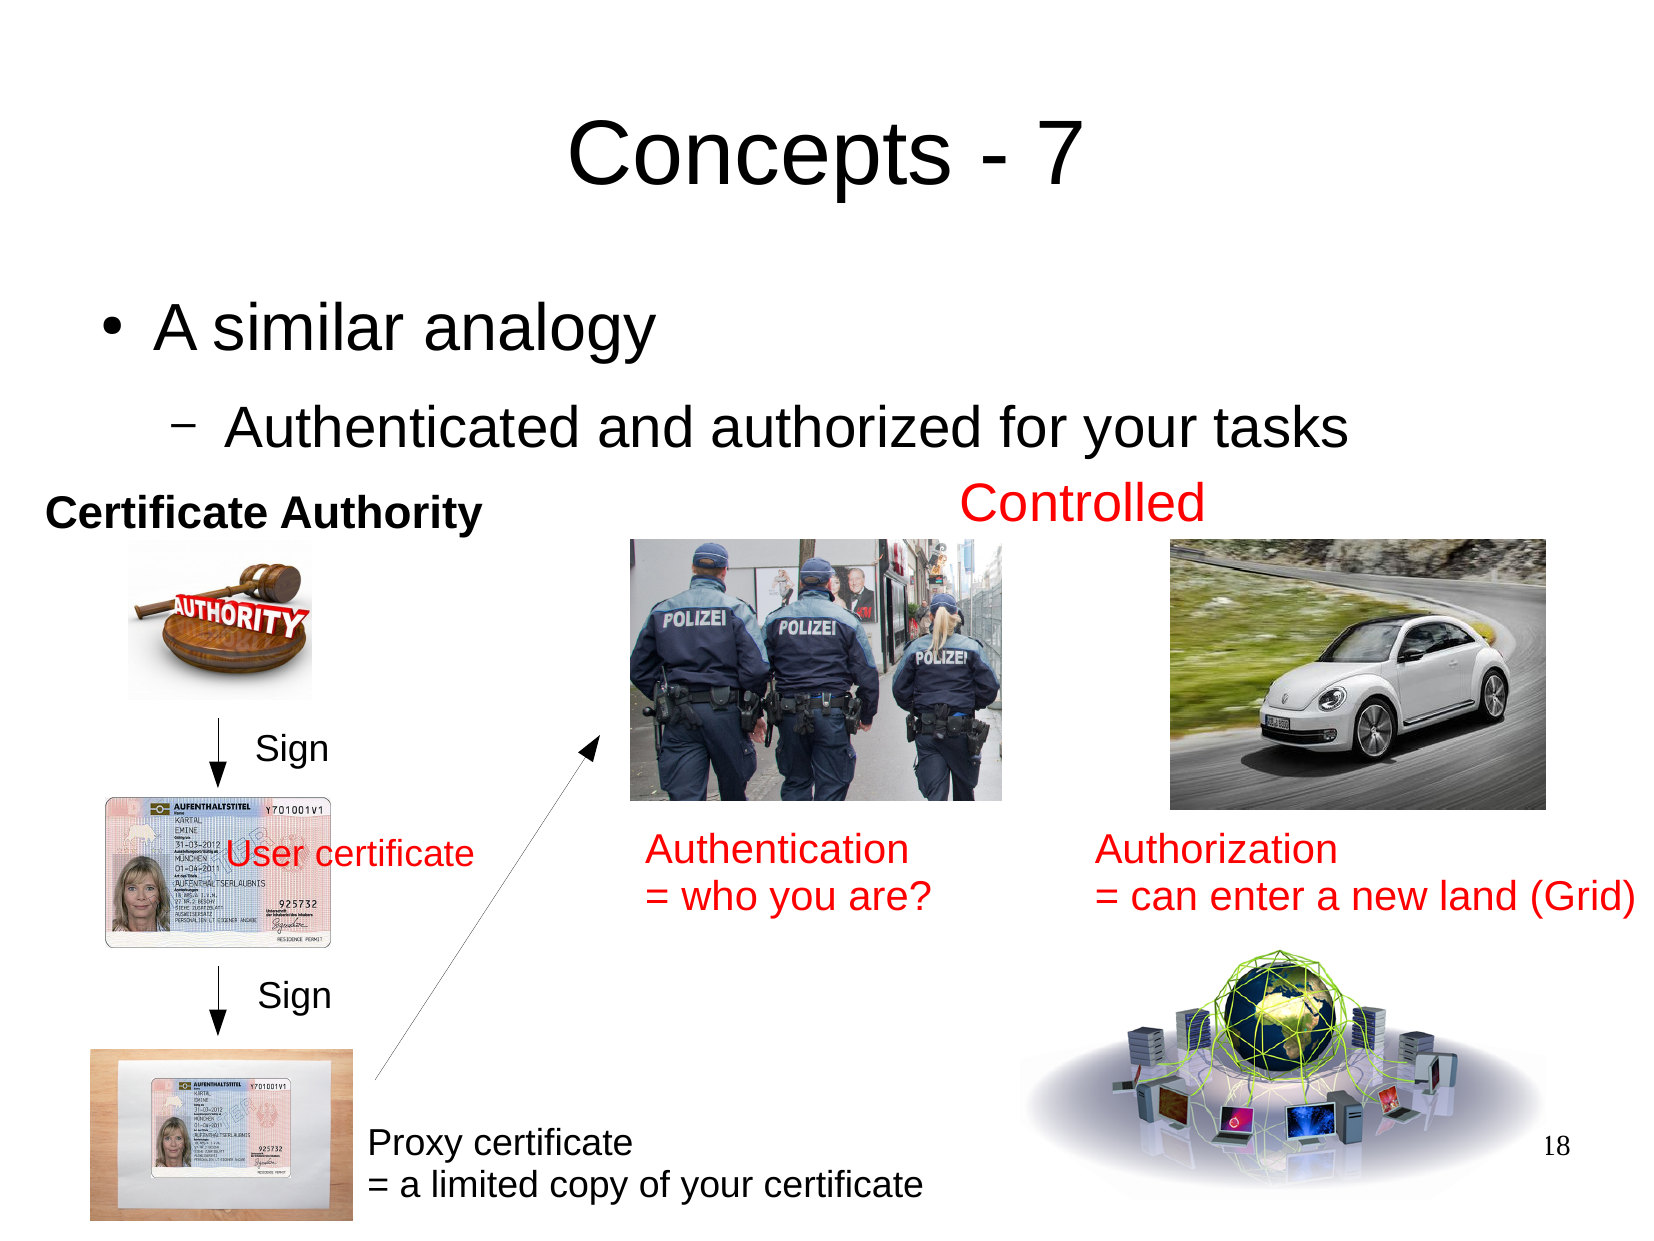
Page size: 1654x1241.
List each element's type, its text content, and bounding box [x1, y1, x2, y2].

text_box Sign [240, 720, 376, 796]
picture [630, 539, 1002, 801]
picture [1020, 944, 1546, 1201]
text_box Proxy certificate = a limited copy of your certificate [352, 1114, 976, 1214]
title Concepts - 7 [82, 49, 1571, 257]
text_box Certificate Authority [30, 480, 571, 571]
picture [90, 1049, 353, 1221]
text_box User certificate [210, 825, 541, 882]
text_box Sign [242, 967, 363, 1024]
text_box Authentication = who you are? [630, 818, 1006, 927]
list A similar analogy Authenticated and authorized for your tasks [82, 290, 1571, 1010]
picture [105, 797, 331, 948]
picture [128, 571, 312, 700]
picture [1170, 539, 1546, 811]
text_box Authorization = can enter a new land (Grid) [1080, 818, 1654, 927]
text_box Controlled [945, 464, 1245, 541]
